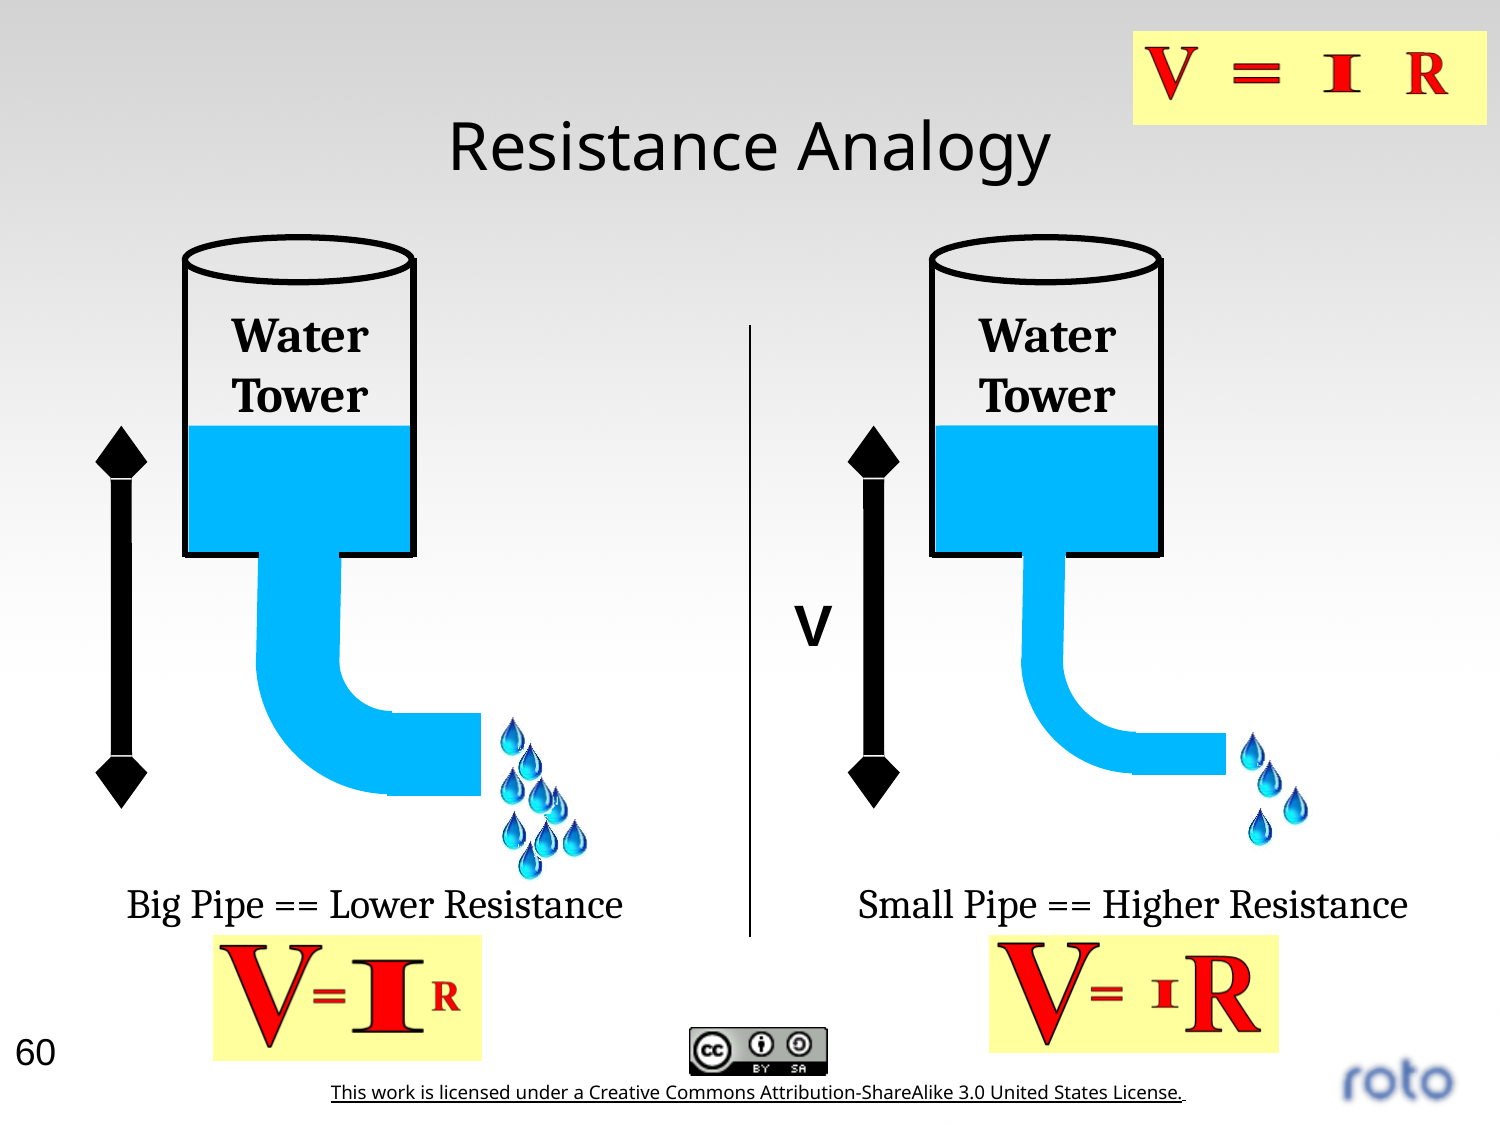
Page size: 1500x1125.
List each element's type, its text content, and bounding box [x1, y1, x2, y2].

text_box V [752, 581, 874, 667]
text_box Big Pipe == Lower Resistance [0, 869, 749, 935]
text_box [935, 425, 1158, 556]
text_box Water Tower [935, 294, 1158, 425]
title Resistance Analogy [112, 49, 1388, 238]
text_box Small Pipe == Higher Resistance [758, 869, 1500, 935]
text_box [188, 425, 410, 556]
text_box Water Tower [188, 294, 410, 425]
picture [0, 0, 1500, 1125]
